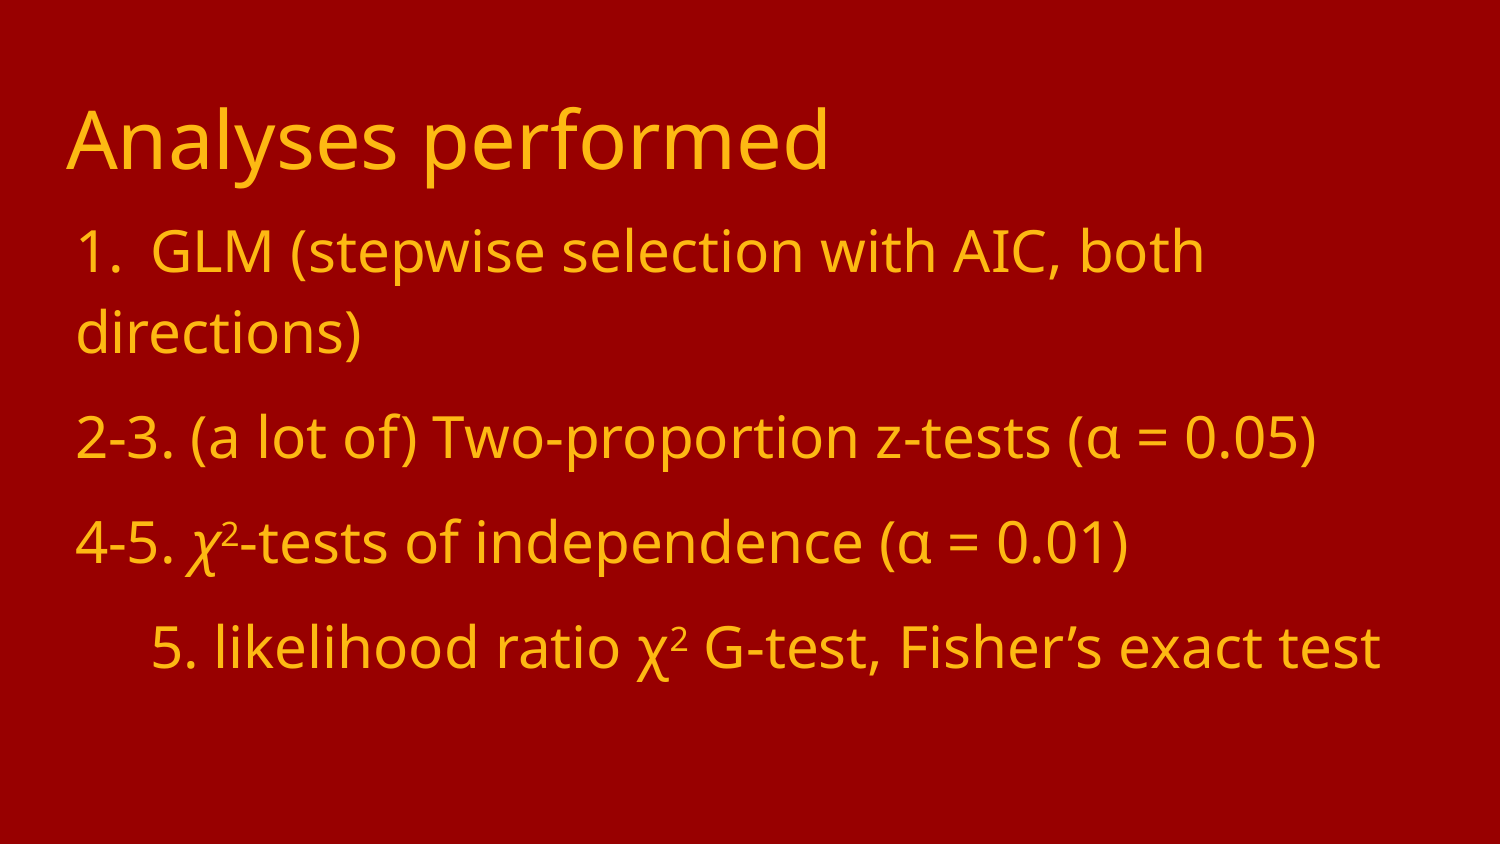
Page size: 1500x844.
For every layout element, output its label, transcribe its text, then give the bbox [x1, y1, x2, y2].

list 1. GLM (stepwise selection with AIC, both directions) 2-3. (a lot of) Two-proportion z-tests (α = 0.05) 4-5. χ2-tests of independence (α = 0.01) 5. likelihood ratio χ2 G-test, Fisher’s exact test [60, 189, 1440, 750]
title Analyses performed [51, 72, 1449, 167]
